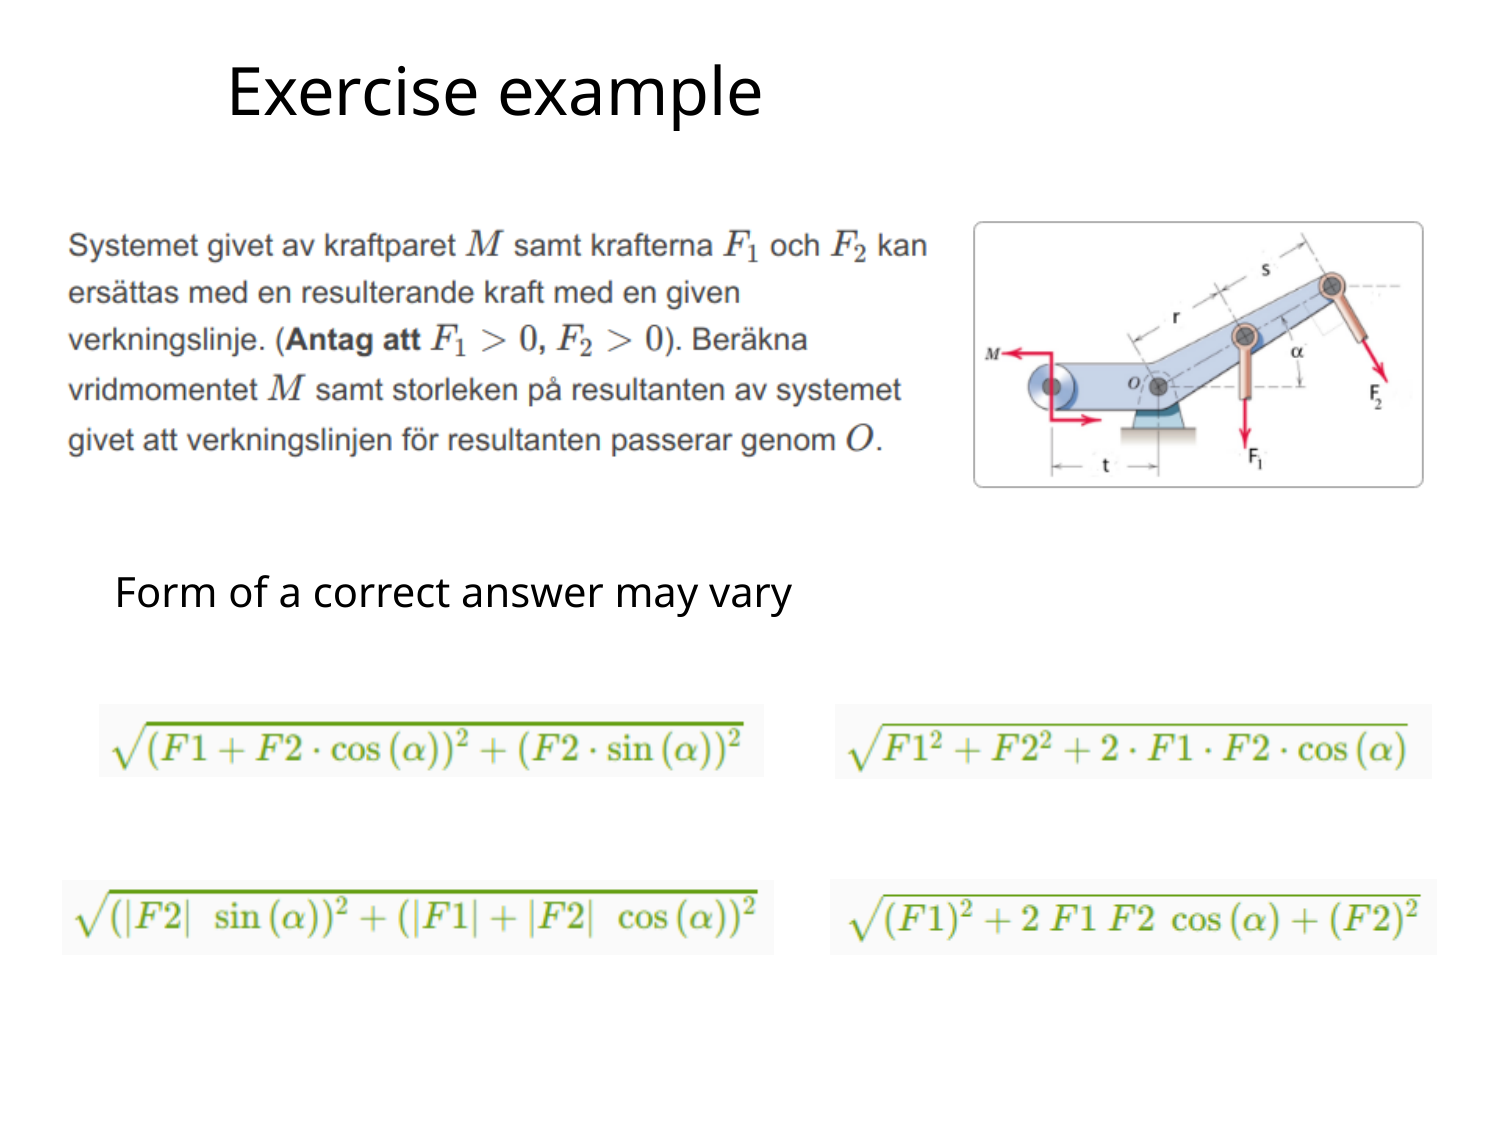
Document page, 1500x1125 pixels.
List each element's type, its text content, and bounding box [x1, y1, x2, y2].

picture [835, 704, 1432, 779]
text_box Form of a correct answer may vary [99, 551, 848, 650]
picture [99, 704, 764, 777]
picture [830, 879, 1437, 955]
text_box Exercise example [211, 33, 1336, 153]
picture [62, 220, 1438, 496]
picture [62, 880, 774, 955]
